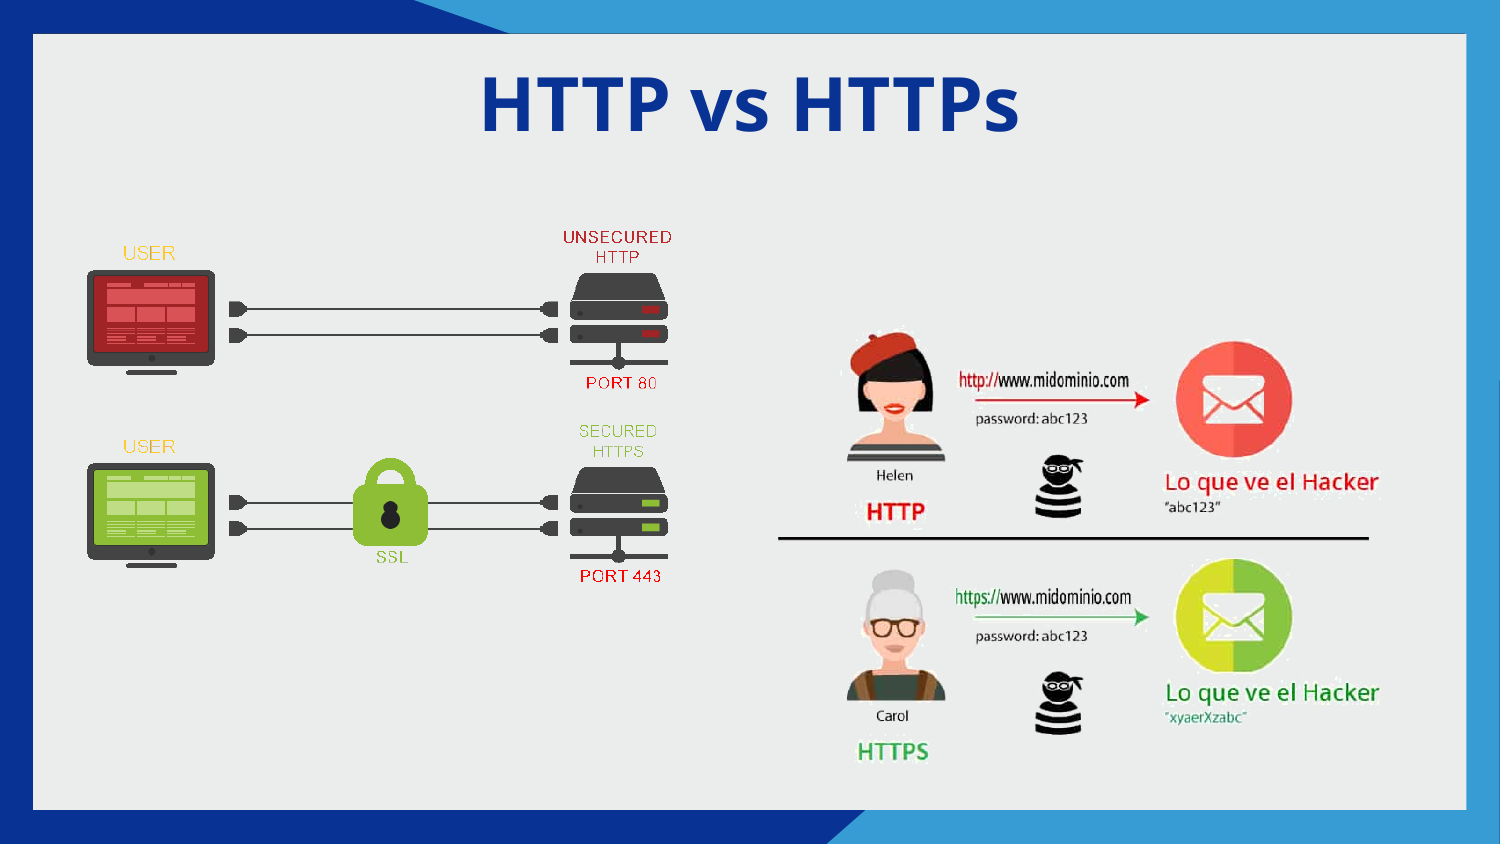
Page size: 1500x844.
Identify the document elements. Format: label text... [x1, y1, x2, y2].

picture [723, 295, 1454, 798]
picture [44, 186, 709, 621]
title HTTP vs HTTPs [34, 36, 1466, 178]
